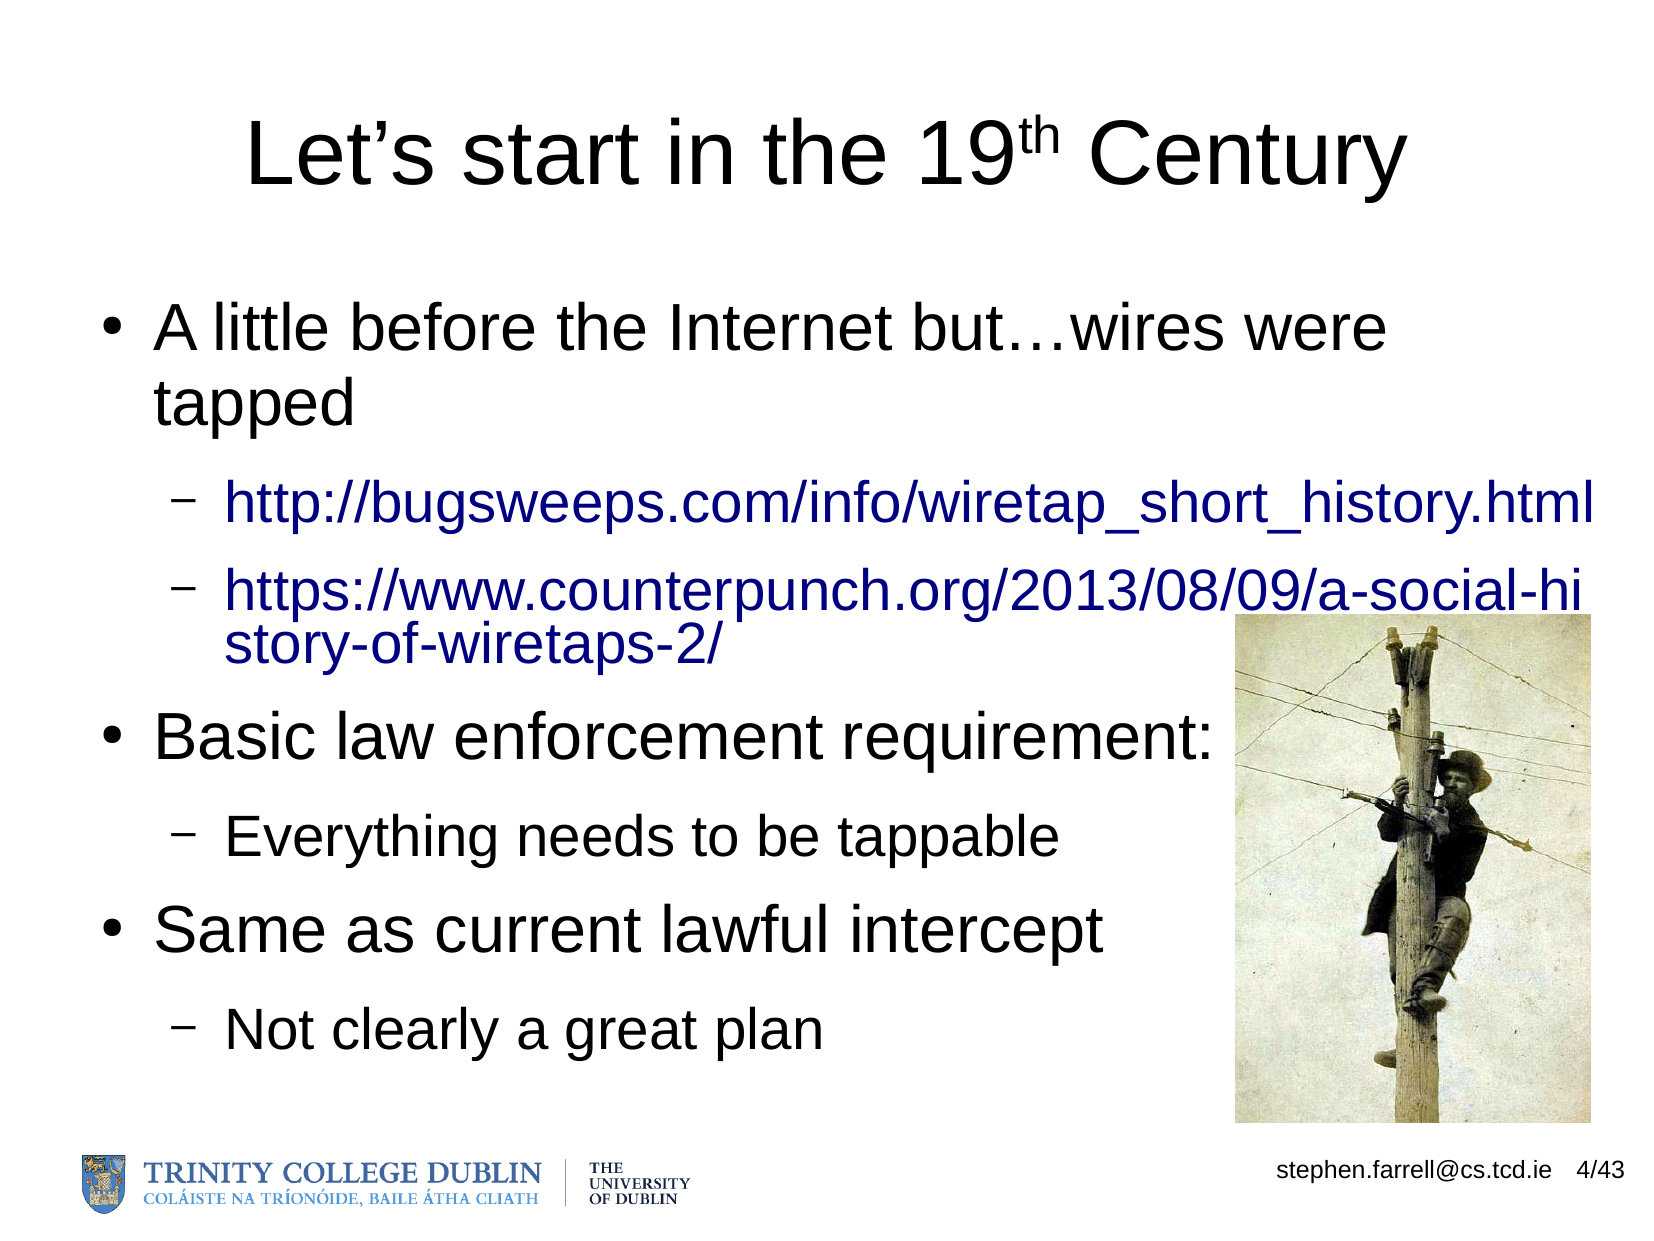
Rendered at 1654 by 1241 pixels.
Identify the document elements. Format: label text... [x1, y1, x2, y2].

title Let’s start in the 19th Century [82, 49, 1571, 257]
list A little before the Internet but…wires were tapped http://bugsweeps.com/info/wiretap_short_history.html https://www.counterpunch.org/2013/08/09/a-social-history-of-wiretaps-2/ Basic law enforcement requirement: Everything needs to be tappable Same as current lawful intercept Not clearly a great plan [82, 290, 1606, 1010]
picture [1235, 614, 1591, 1123]
picture [82, 1155, 694, 1214]
